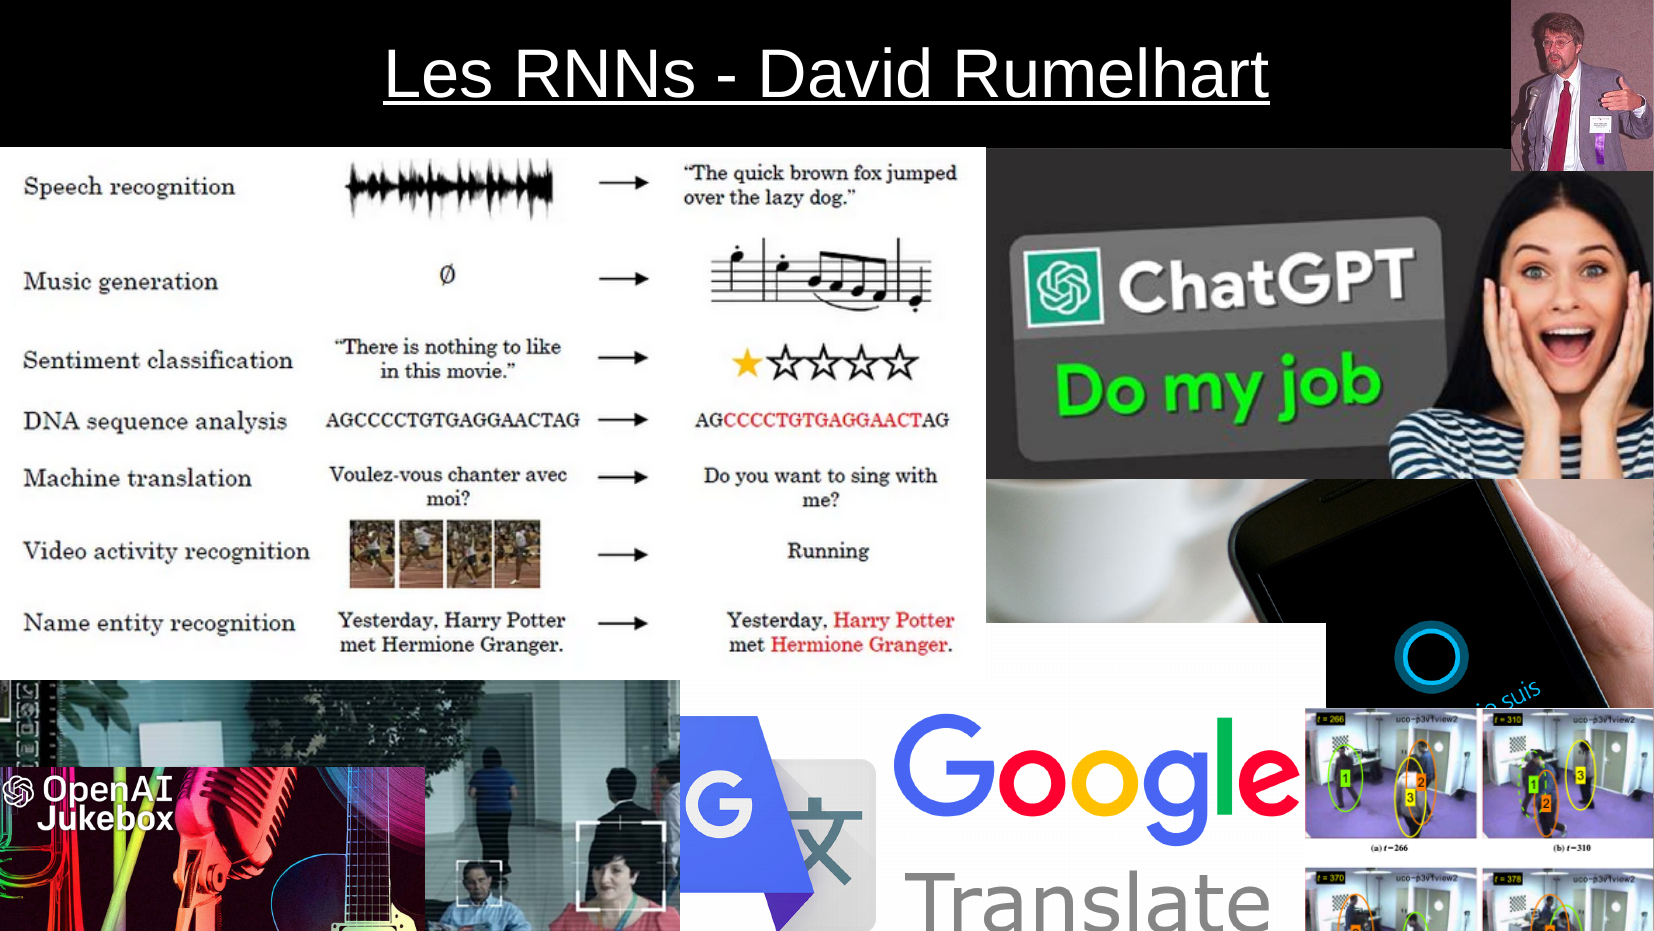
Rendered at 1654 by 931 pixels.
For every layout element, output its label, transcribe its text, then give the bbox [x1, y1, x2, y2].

title Les RNNs - David Rumelhart [88, 0, 1511, 148]
picture [0, 0, 1654, 931]
